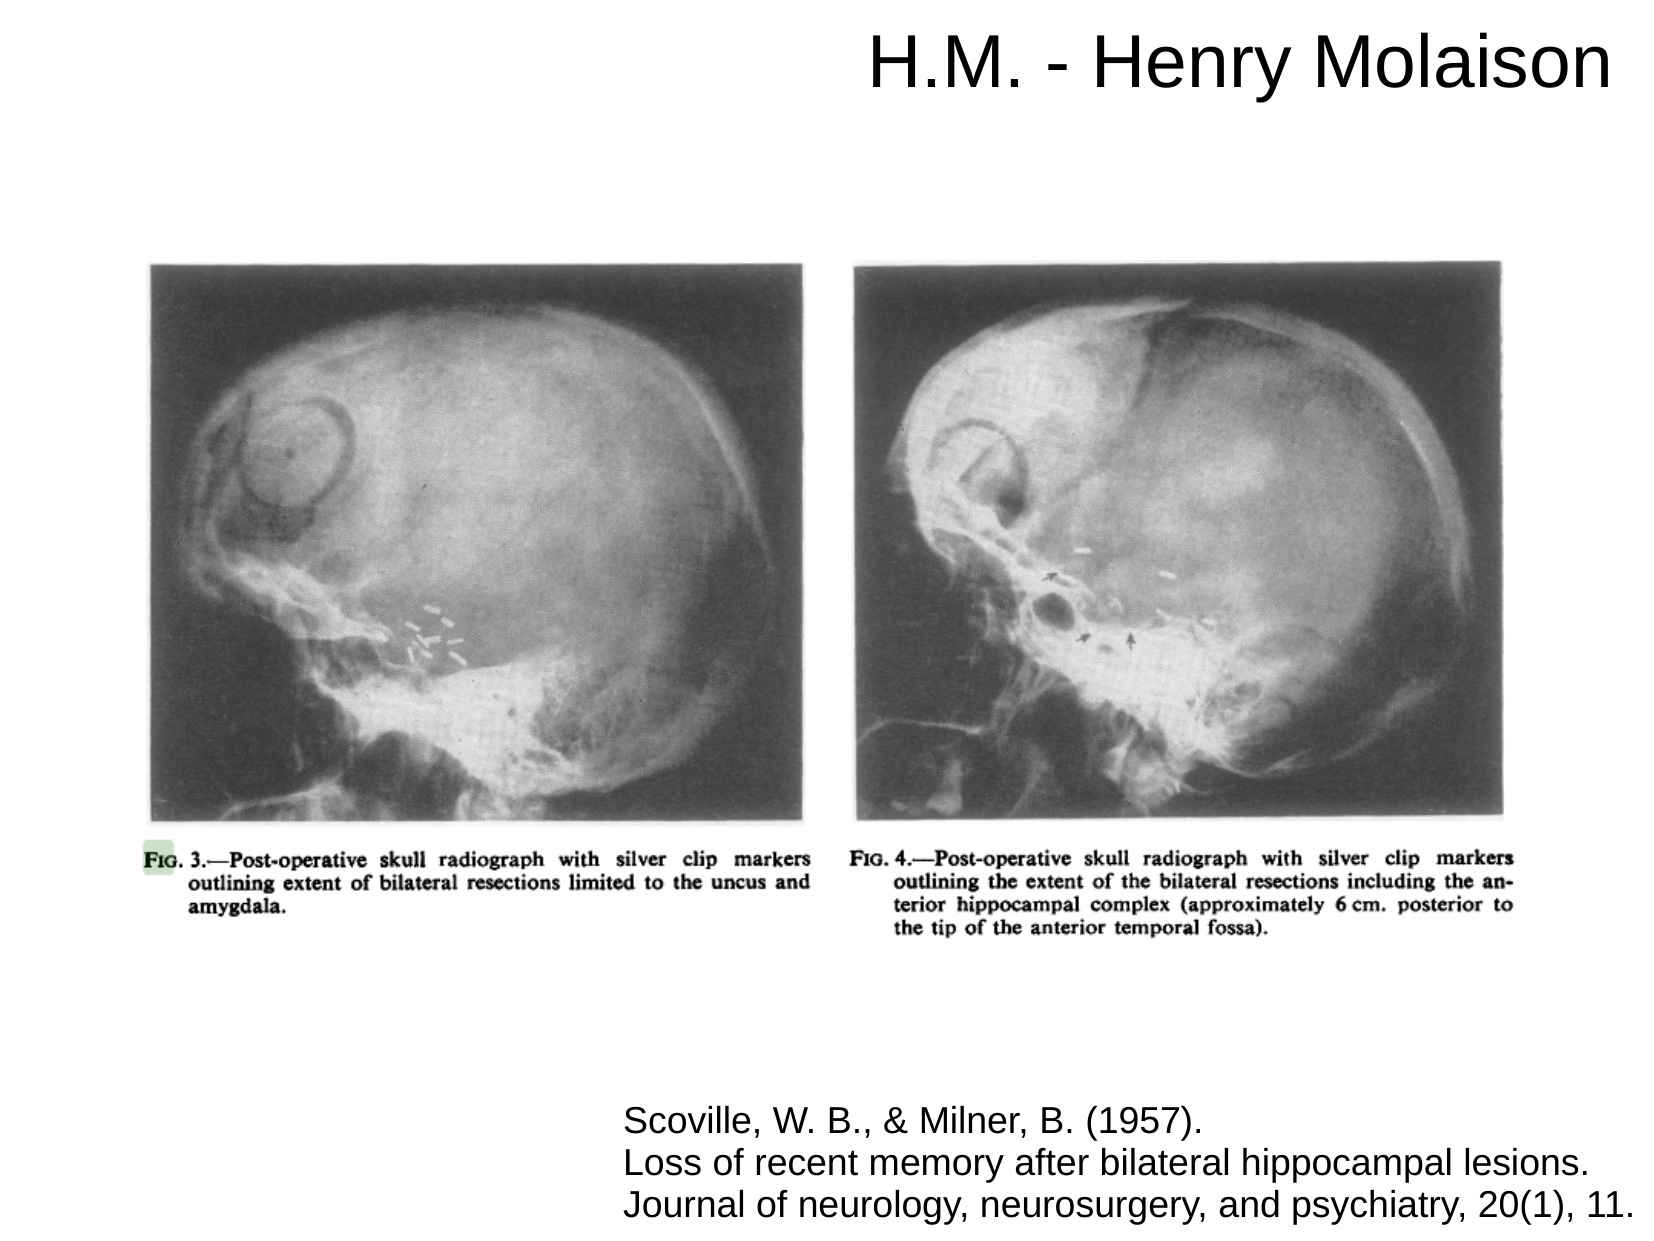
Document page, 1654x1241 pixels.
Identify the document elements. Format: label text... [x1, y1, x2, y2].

picture [109, 242, 1544, 963]
title H.M. - Henry Molaison [496, 0, 1654, 166]
text_box Scoville, W. B., & Milner, B. (1957). Loss of recent memory after bilateral hippocampal lesions. Journal of neurology, neurosurgery, and psychiatry, 20(1), 11. [608, 1092, 1653, 1234]
